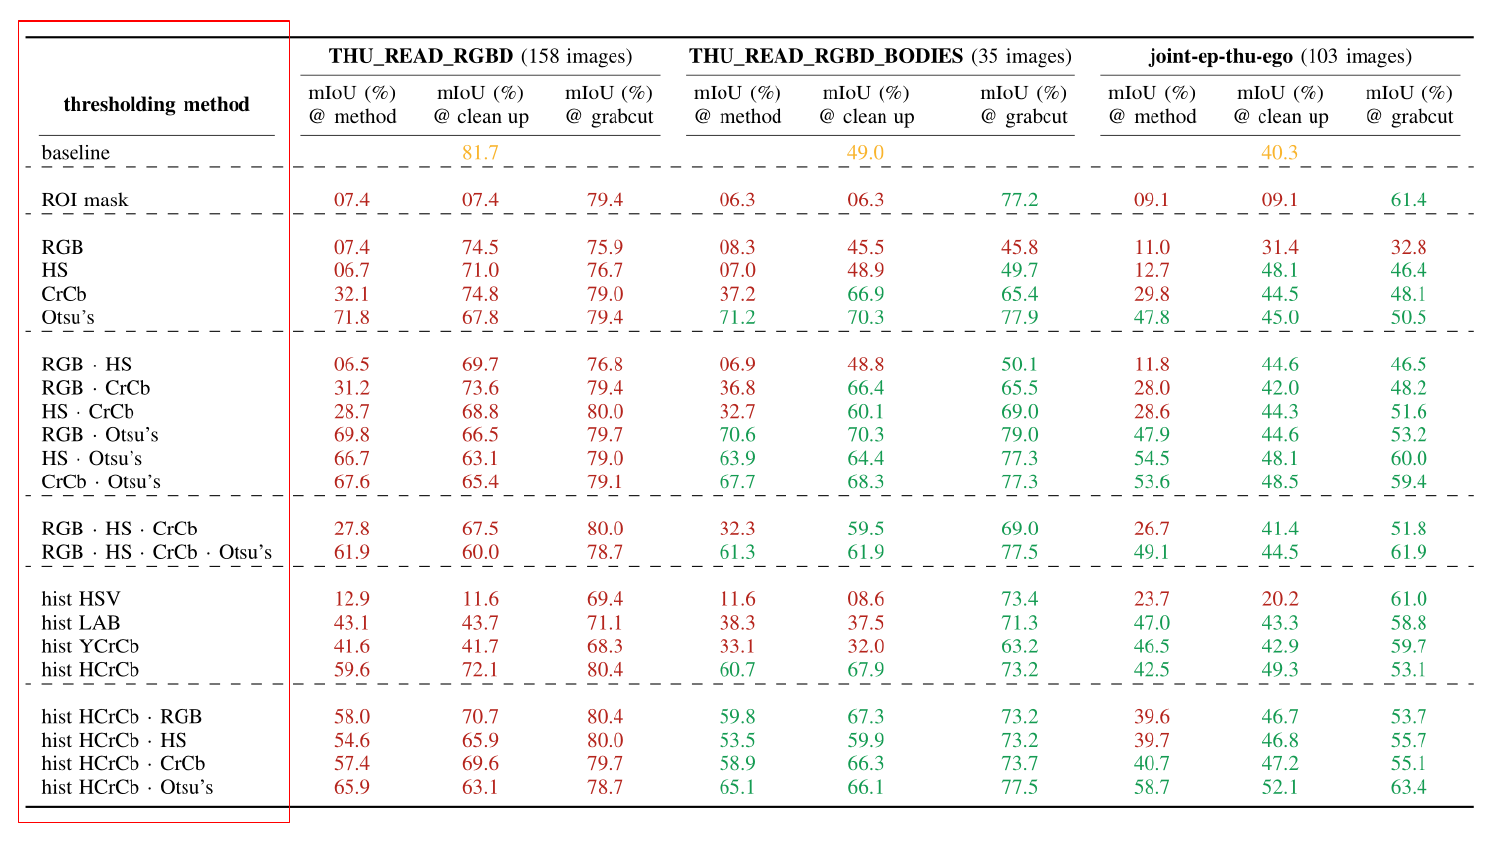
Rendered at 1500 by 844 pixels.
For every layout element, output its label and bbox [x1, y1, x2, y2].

picture [24, 34, 289, 809]
picture [290, 34, 1475, 809]
